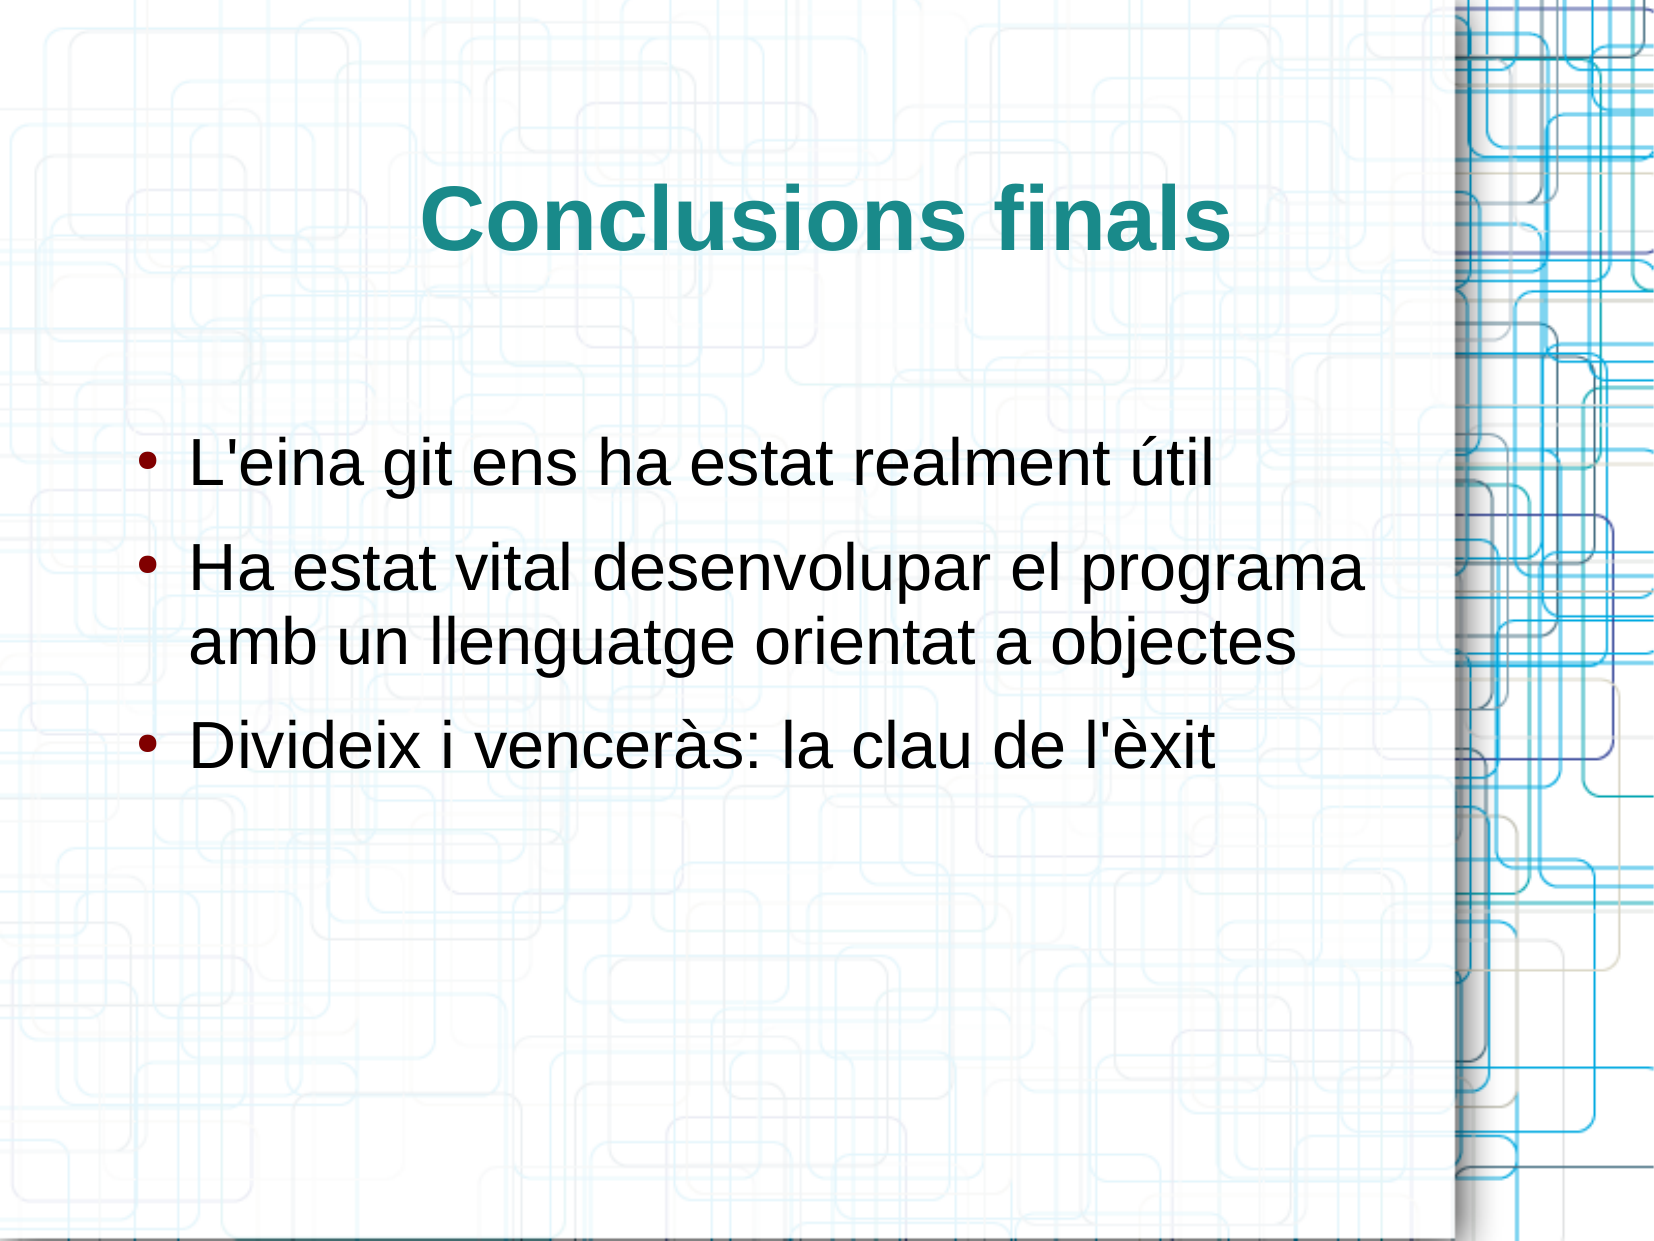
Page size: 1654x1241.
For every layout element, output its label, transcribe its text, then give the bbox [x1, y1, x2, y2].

list L'eina git ens ha estat realment útil Ha estat vital desenvolupar el programa amb un llenguatge orientat a objectes Divideix i venceràs: la clau de l'èxit [118, 425, 1394, 1045]
picture [0, 0, 1654, 1241]
title Conclusions finals [82, 129, 1571, 308]
